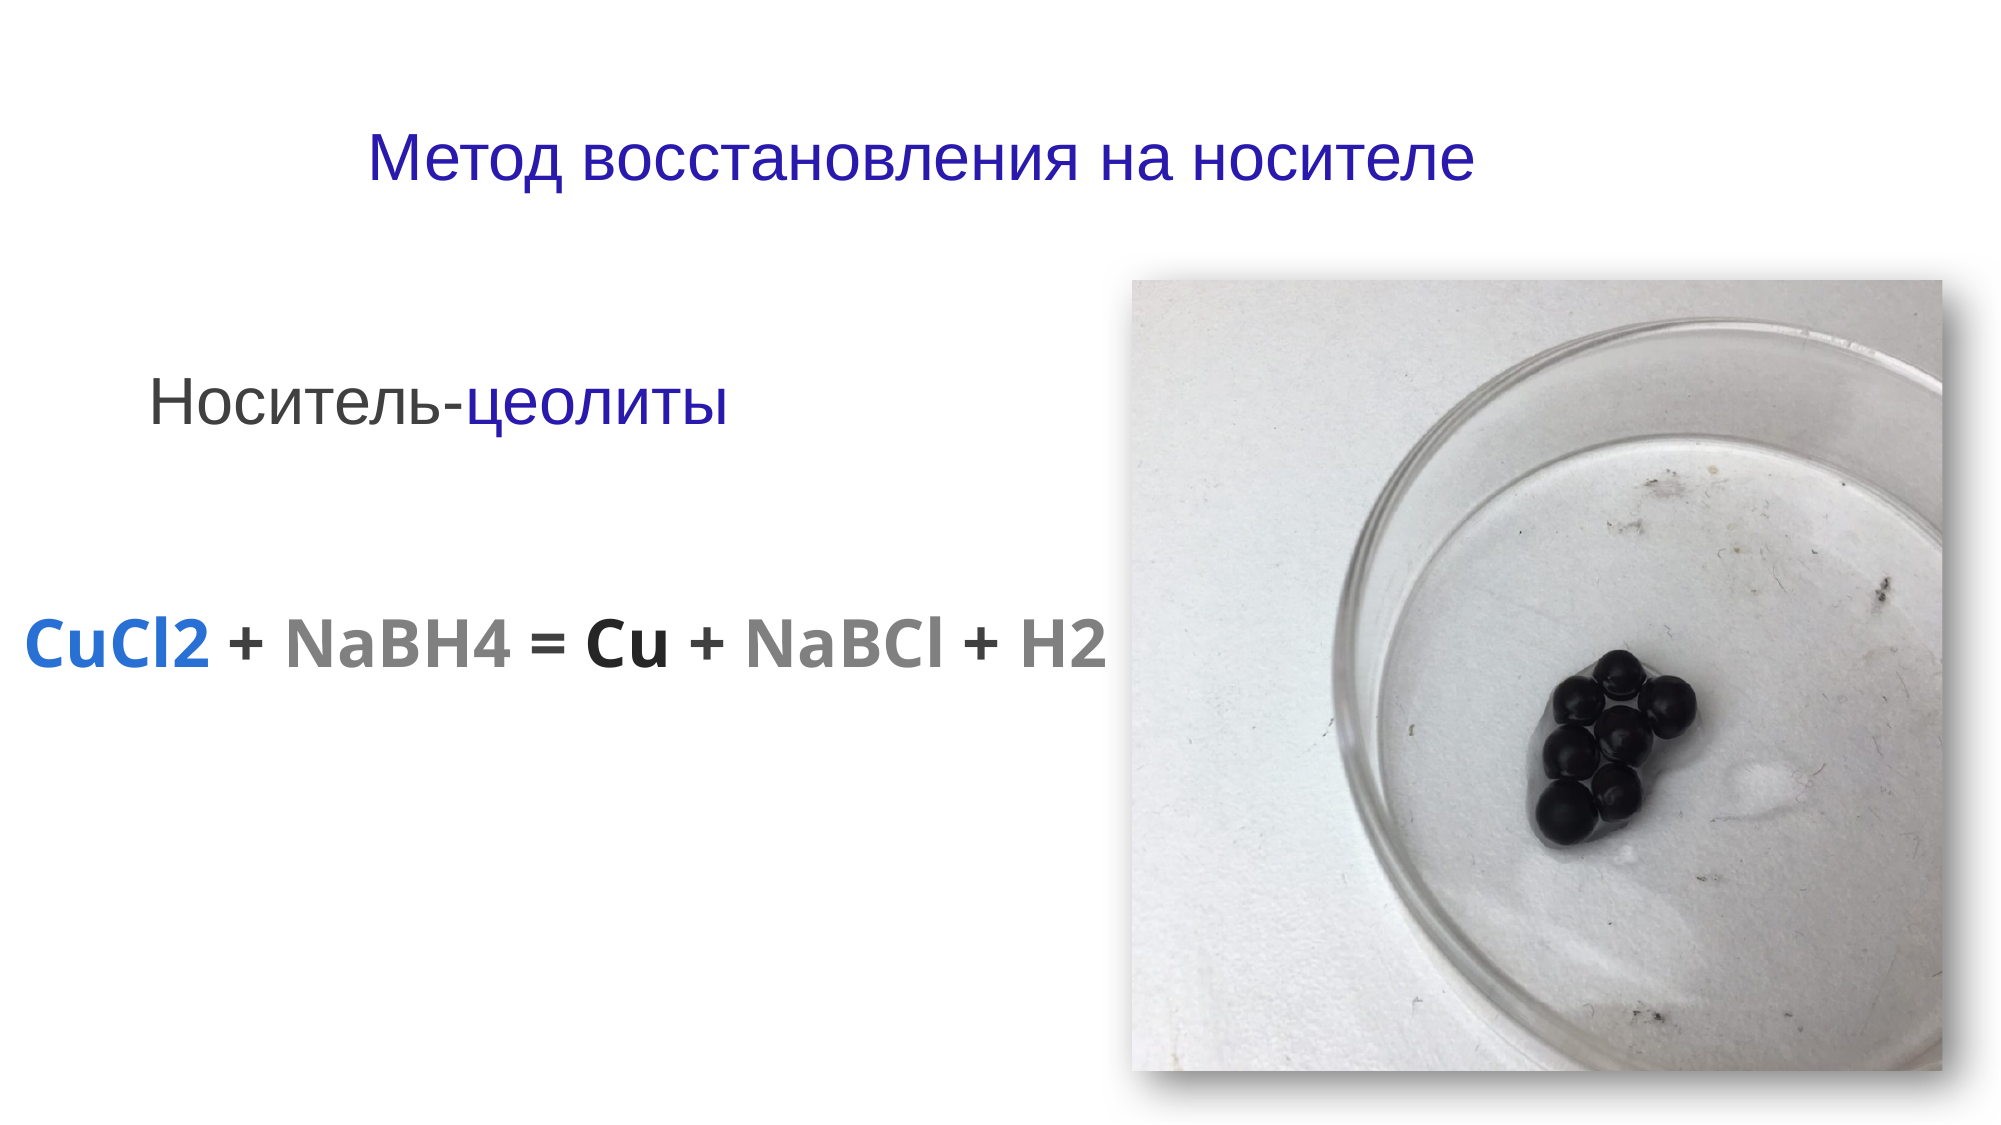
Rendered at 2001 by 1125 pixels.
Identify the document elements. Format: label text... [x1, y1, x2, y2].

picture [1132, 280, 1943, 1072]
text_box CuCl2 + NaBH4 = Cu + NaBCl + H2 [8, 593, 1396, 689]
text_box Метод восстановления на носителе [353, 106, 1654, 201]
text_box Носитель-цеолиты [59, 325, 820, 471]
